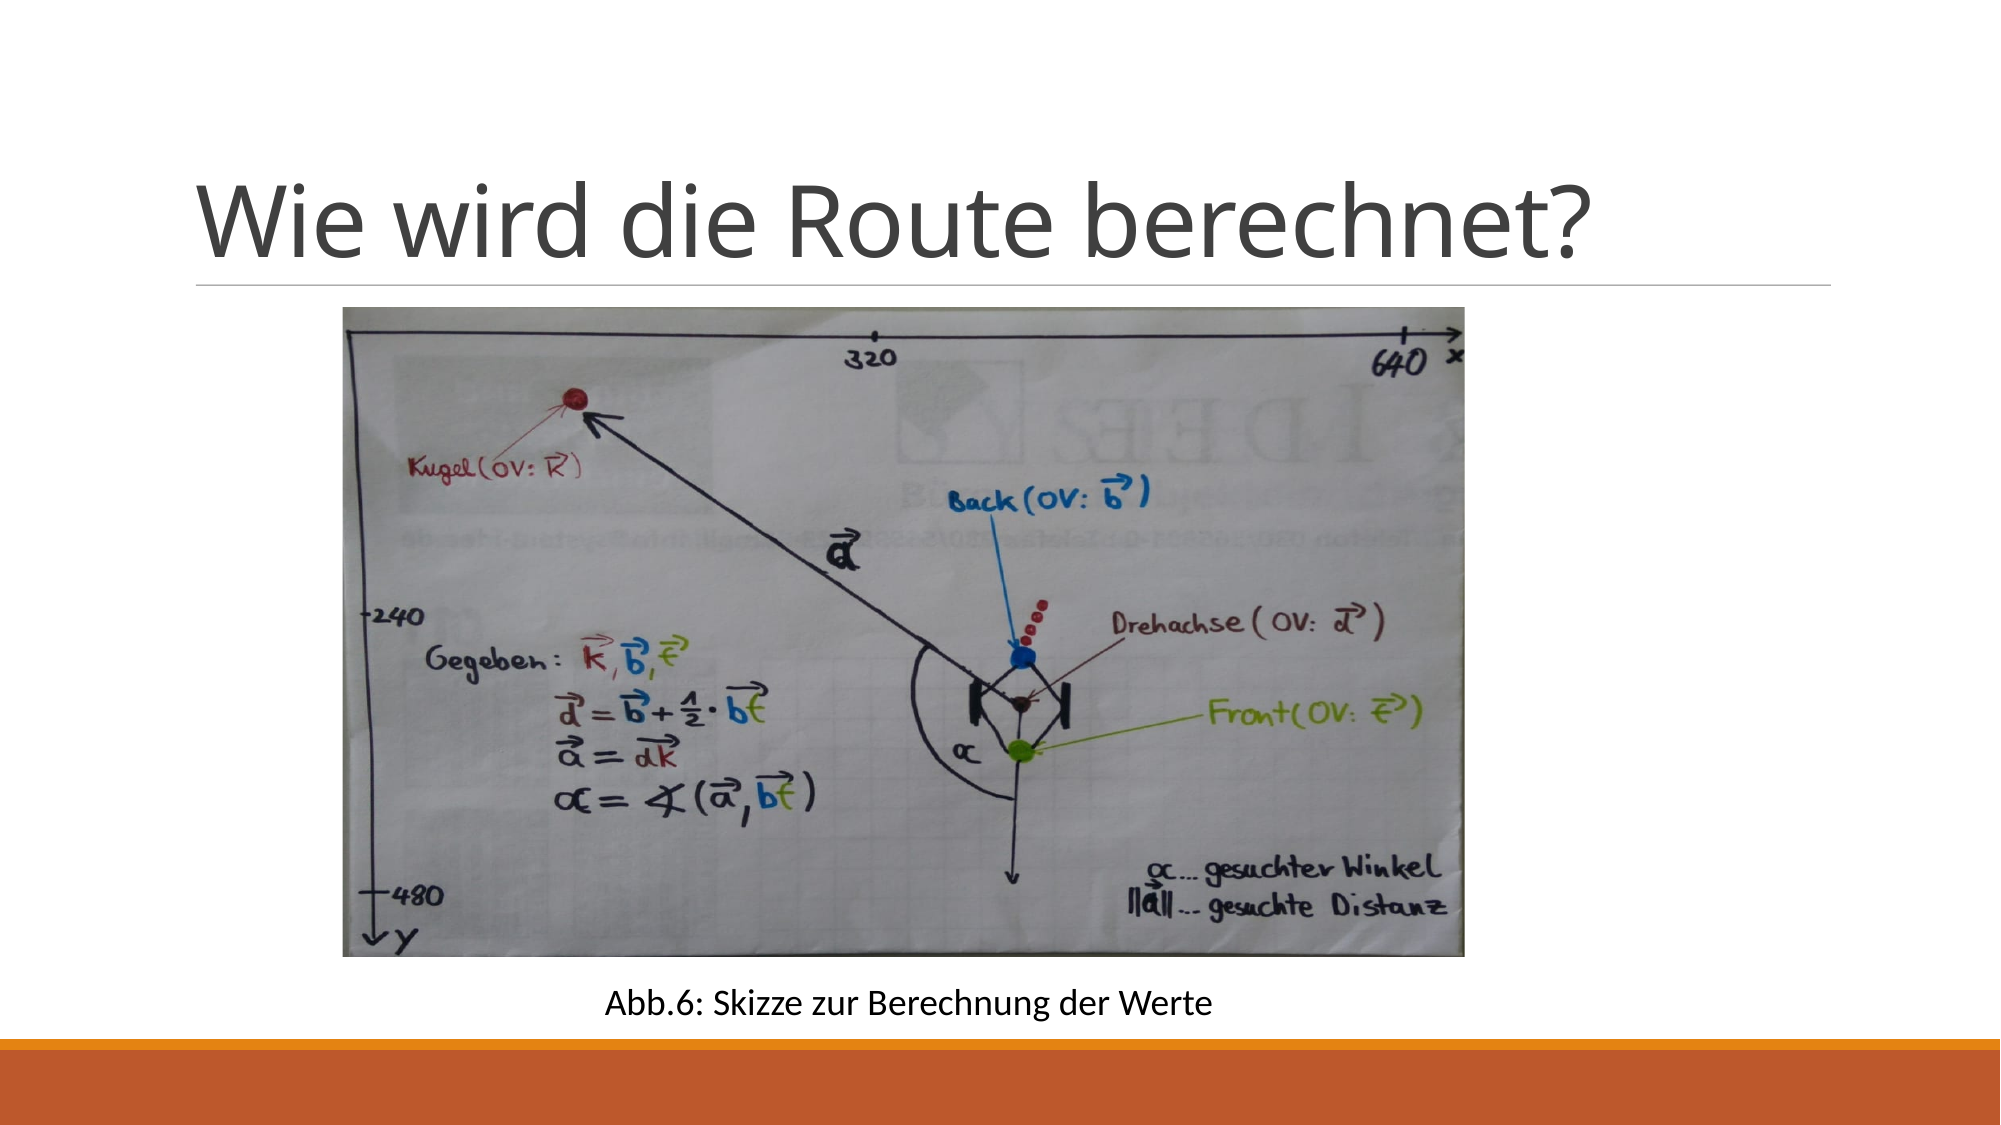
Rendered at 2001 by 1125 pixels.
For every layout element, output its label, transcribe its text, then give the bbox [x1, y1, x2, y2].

title Wie wird die Route berechnet? [180, 47, 1830, 285]
picture [342, 307, 1465, 957]
text_box Abb.6: Skizze zur Berechnung der Werte [342, 970, 1477, 1031]
